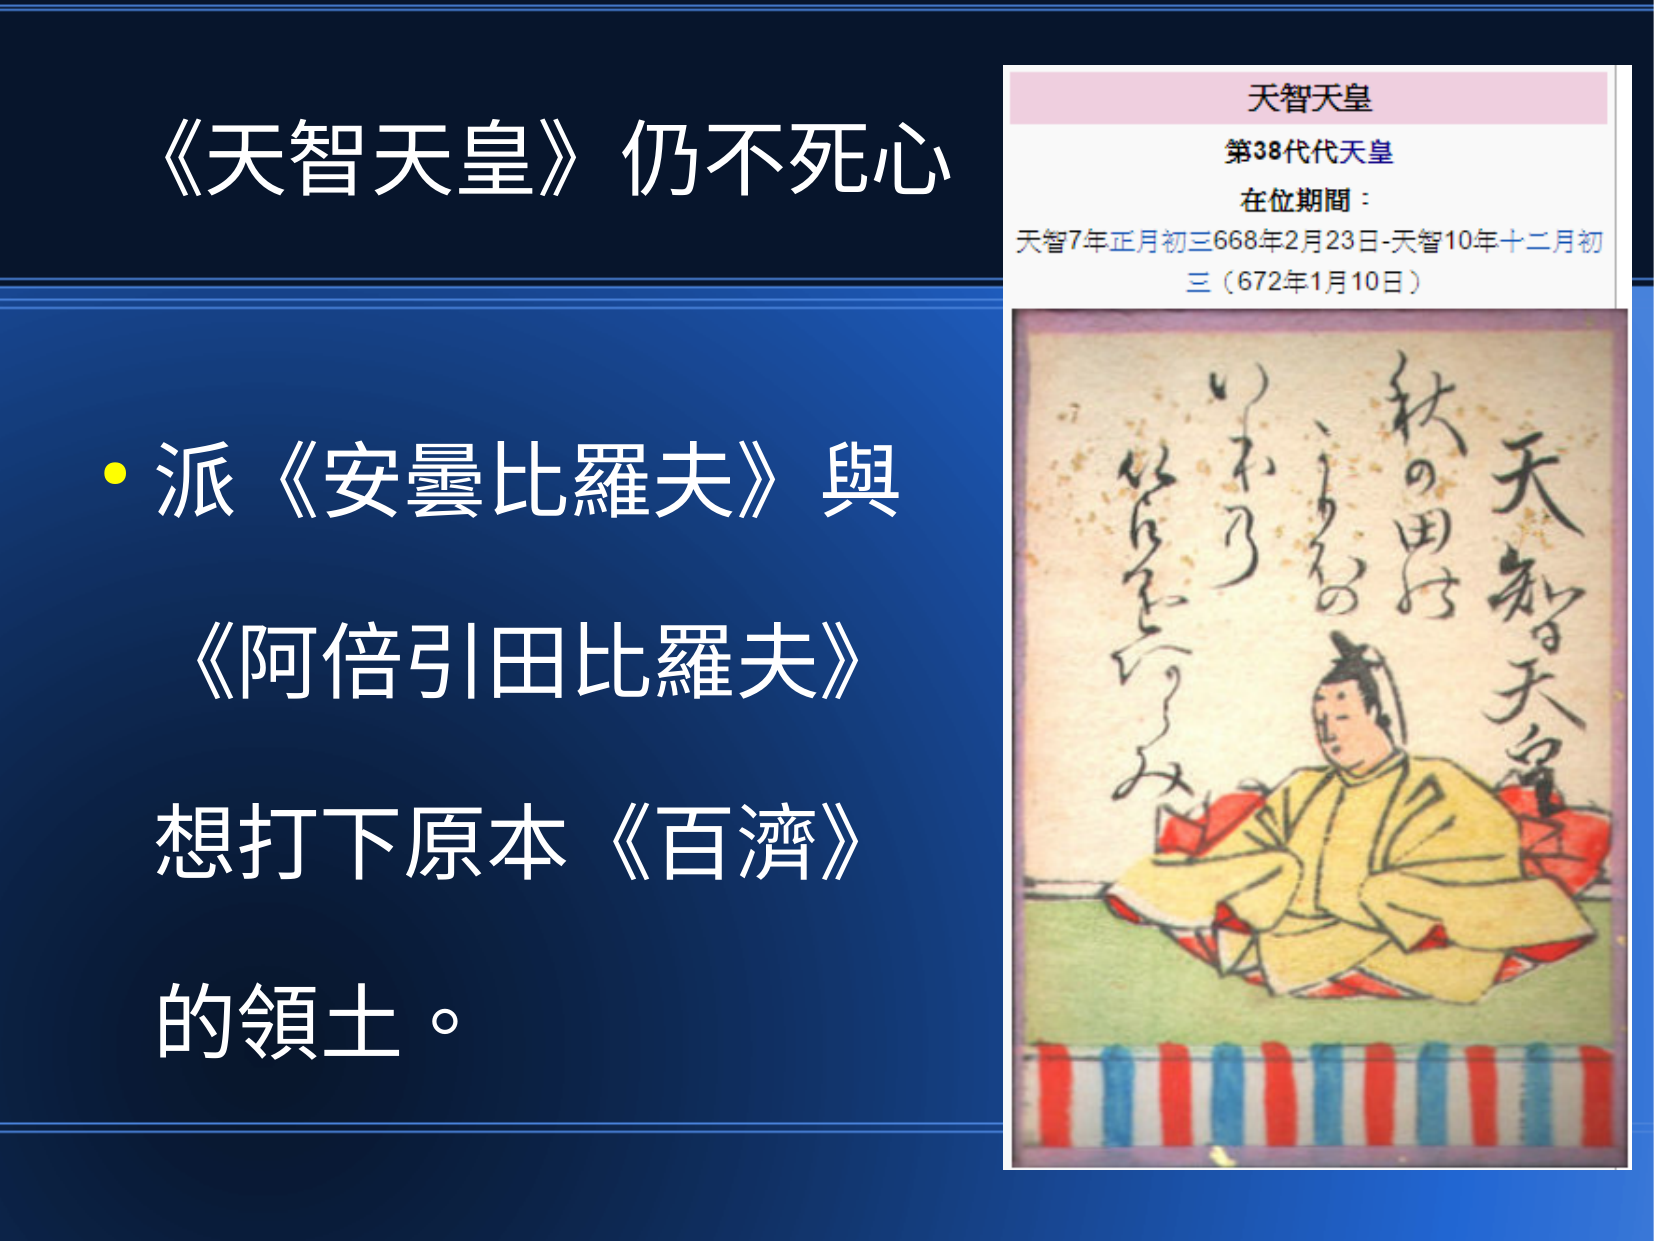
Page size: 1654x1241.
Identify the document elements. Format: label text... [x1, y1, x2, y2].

list 派《安曇比羅夫》與《阿倍引田比羅夫》想打下原本《百濟》的領土。 [82, 355, 969, 1241]
picture [0, 0, 1654, 1241]
title 《天智天皇》仍不死心 [82, 49, 993, 257]
